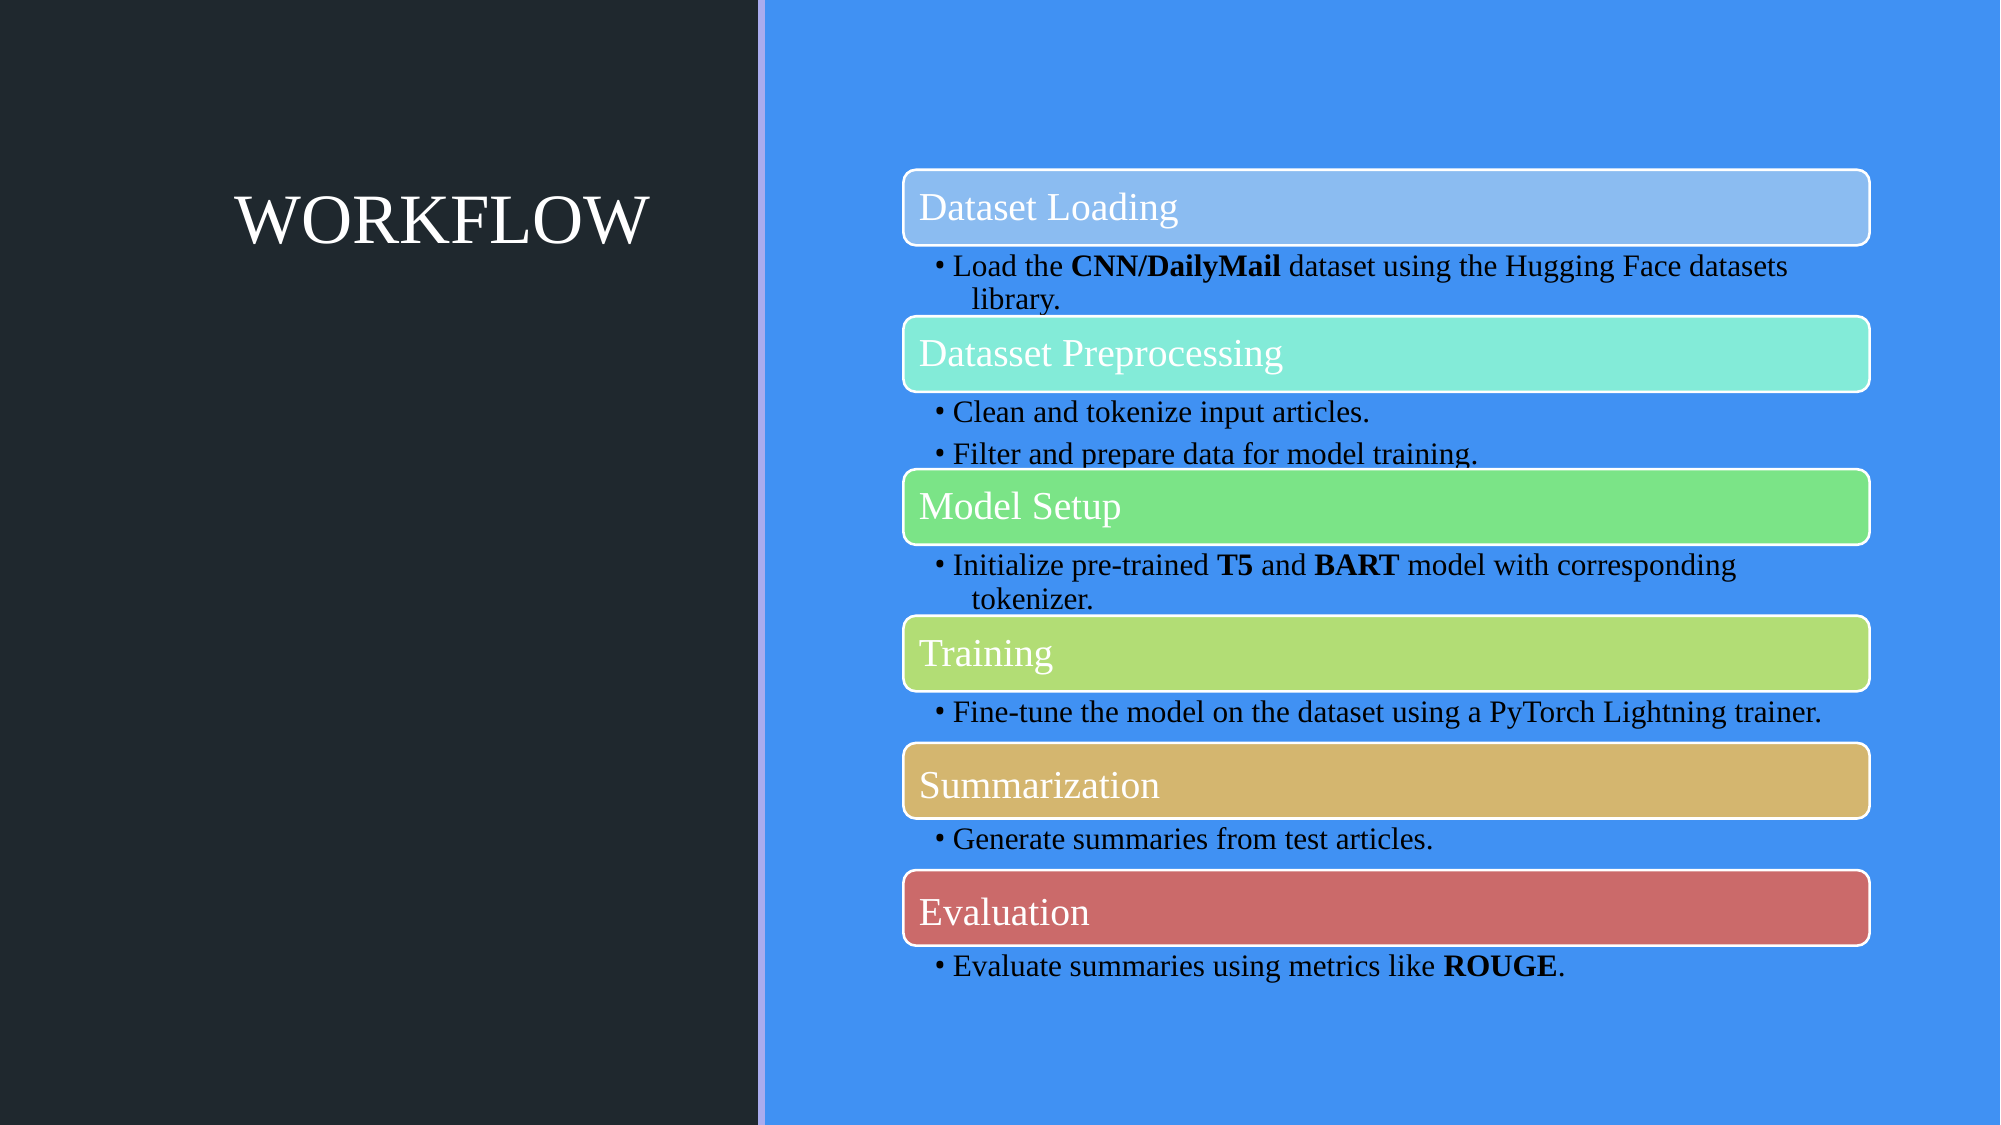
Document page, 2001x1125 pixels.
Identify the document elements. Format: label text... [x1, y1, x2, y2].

text_box Evaluate summaries using metrics like ROUGE. [903, 945, 1870, 998]
text_box Load the CNN/DailyMail dataset using the Hugging Face datasets library. [903, 245, 1870, 317]
text_box [0, 0, 2000, 1125]
text_box Initialize pre-trained T5 and BART model with corresponding tokenizer. [903, 544, 1870, 616]
title WORKFLOW [219, 174, 688, 719]
text_box Generate summaries from test articles. [903, 818, 1870, 871]
text_box Fine-tune the model on the dataset using a PyTorch Lightning trainer. [903, 691, 1870, 744]
text_box Clean and tokenize input articles. Filter and prepare data for model training. [903, 391, 1870, 470]
text_box Model Setup [903, 469, 1870, 544]
text_box Datasset Preprocessing [903, 316, 1870, 391]
text_box Dataset Loading [903, 169, 1870, 245]
text_box Evaluation [903, 870, 1870, 945]
text_box Summarization [903, 742, 1870, 818]
text_box Training [903, 615, 1870, 691]
